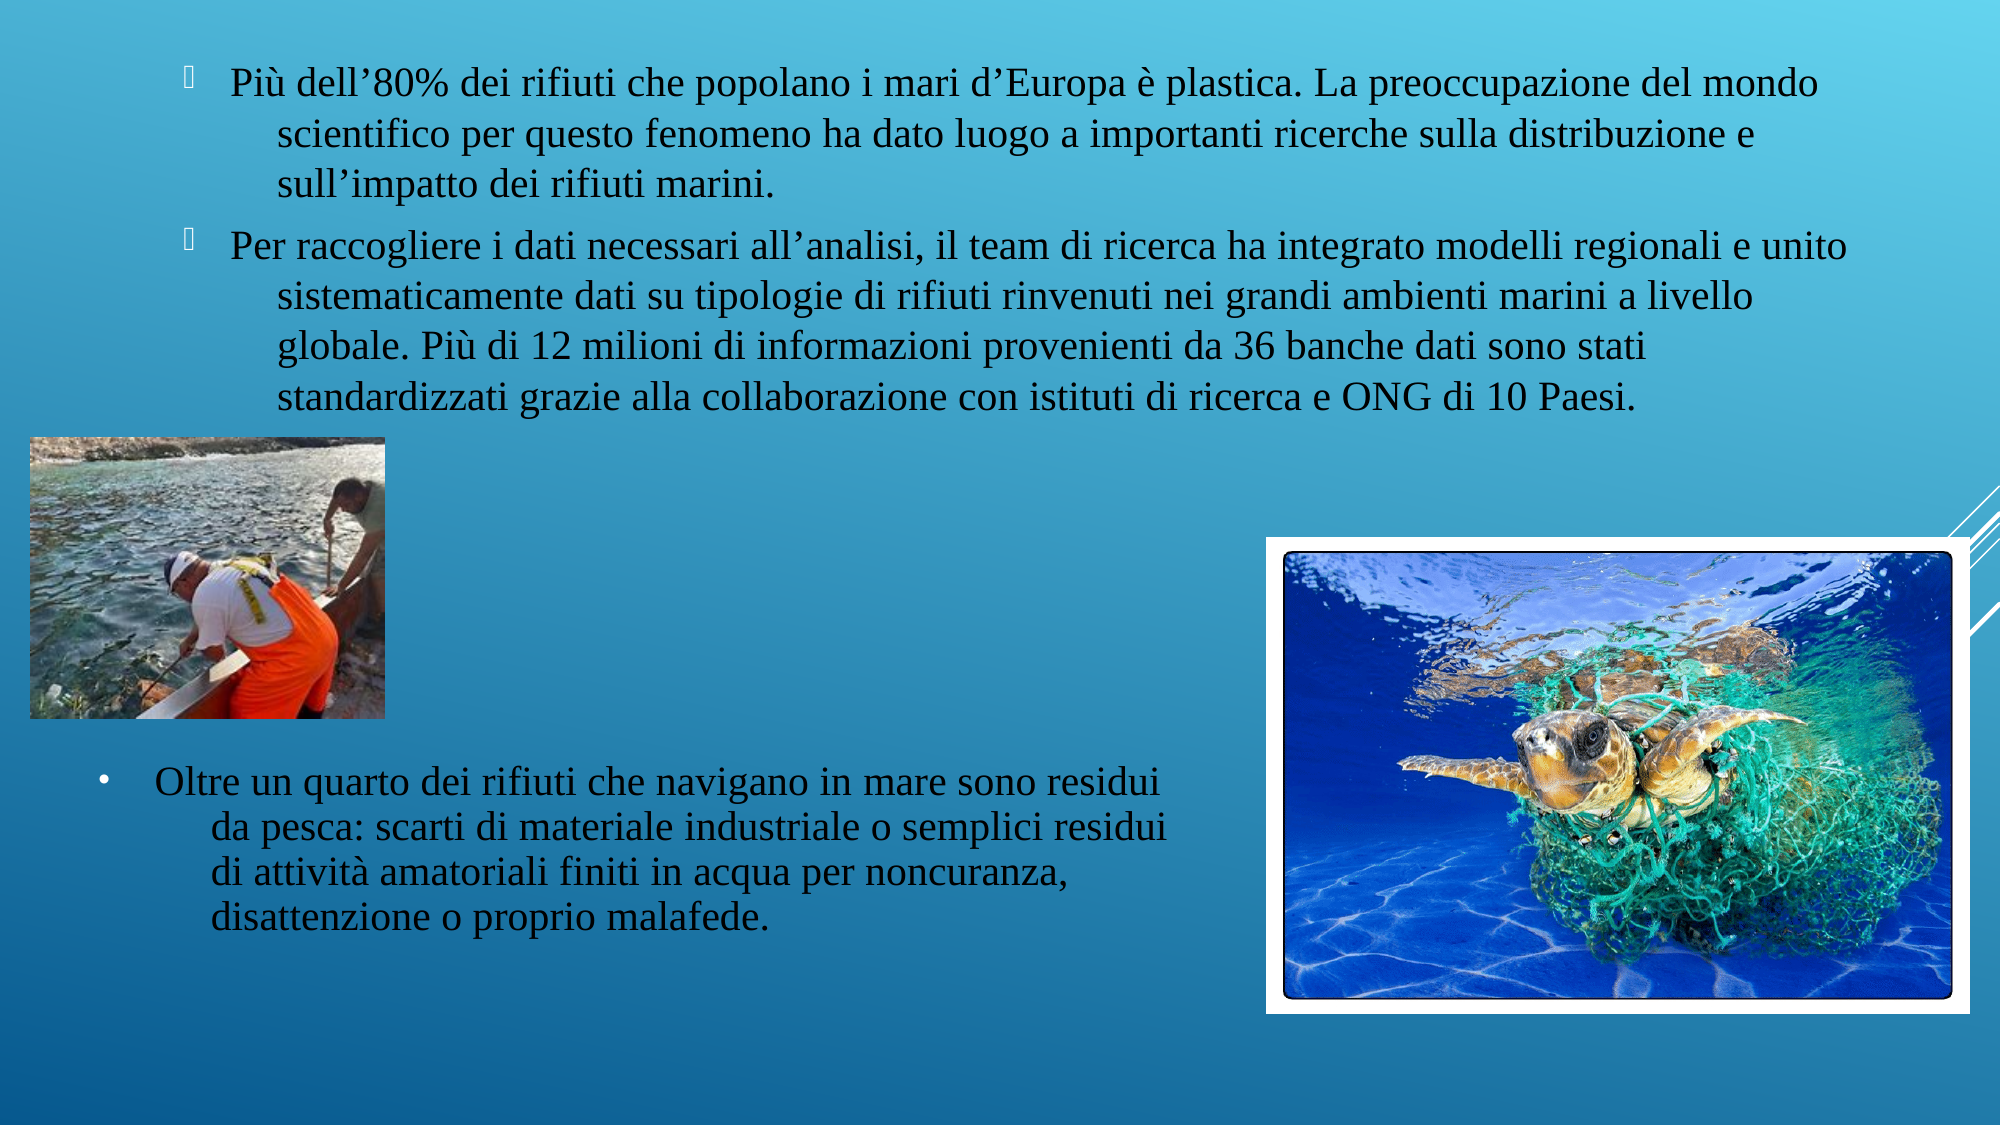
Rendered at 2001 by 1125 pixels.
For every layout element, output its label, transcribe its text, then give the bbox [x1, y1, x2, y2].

list Più dell’80% dei rifiuti che popolano i mari d’Europa è plastica. La preoccupazione del mondo scientifico per questo fenomeno ha dato luogo a importanti ricerche sulla distribuzione e sull’impatto dei rifiuti marini. Per raccogliere i dati necessari all’analisi, il team di ricerca ha integrato modelli regionali e unito sistematicamente dati su tipologie di rifiuti rinvenuti nei grandi ambienti marini a livello globale. Più di 12 milioni di informazioni provenienti da 36 banche dati sono stati standardizzati grazie alla collaborazione con istituti di ricerca e ONG di 10 Paesi. [168, 36, 1900, 438]
picture [1266, 537, 1970, 1015]
text_box Oltre un quarto dei rifiuti che navigano in mare sono residui da pesca: scarti di materiale industriale o semplici residui di attività amatoriali finiti in acqua per noncuranza, disattenzione o proprio malafede. [83, 667, 1204, 1033]
picture [30, 437, 385, 719]
